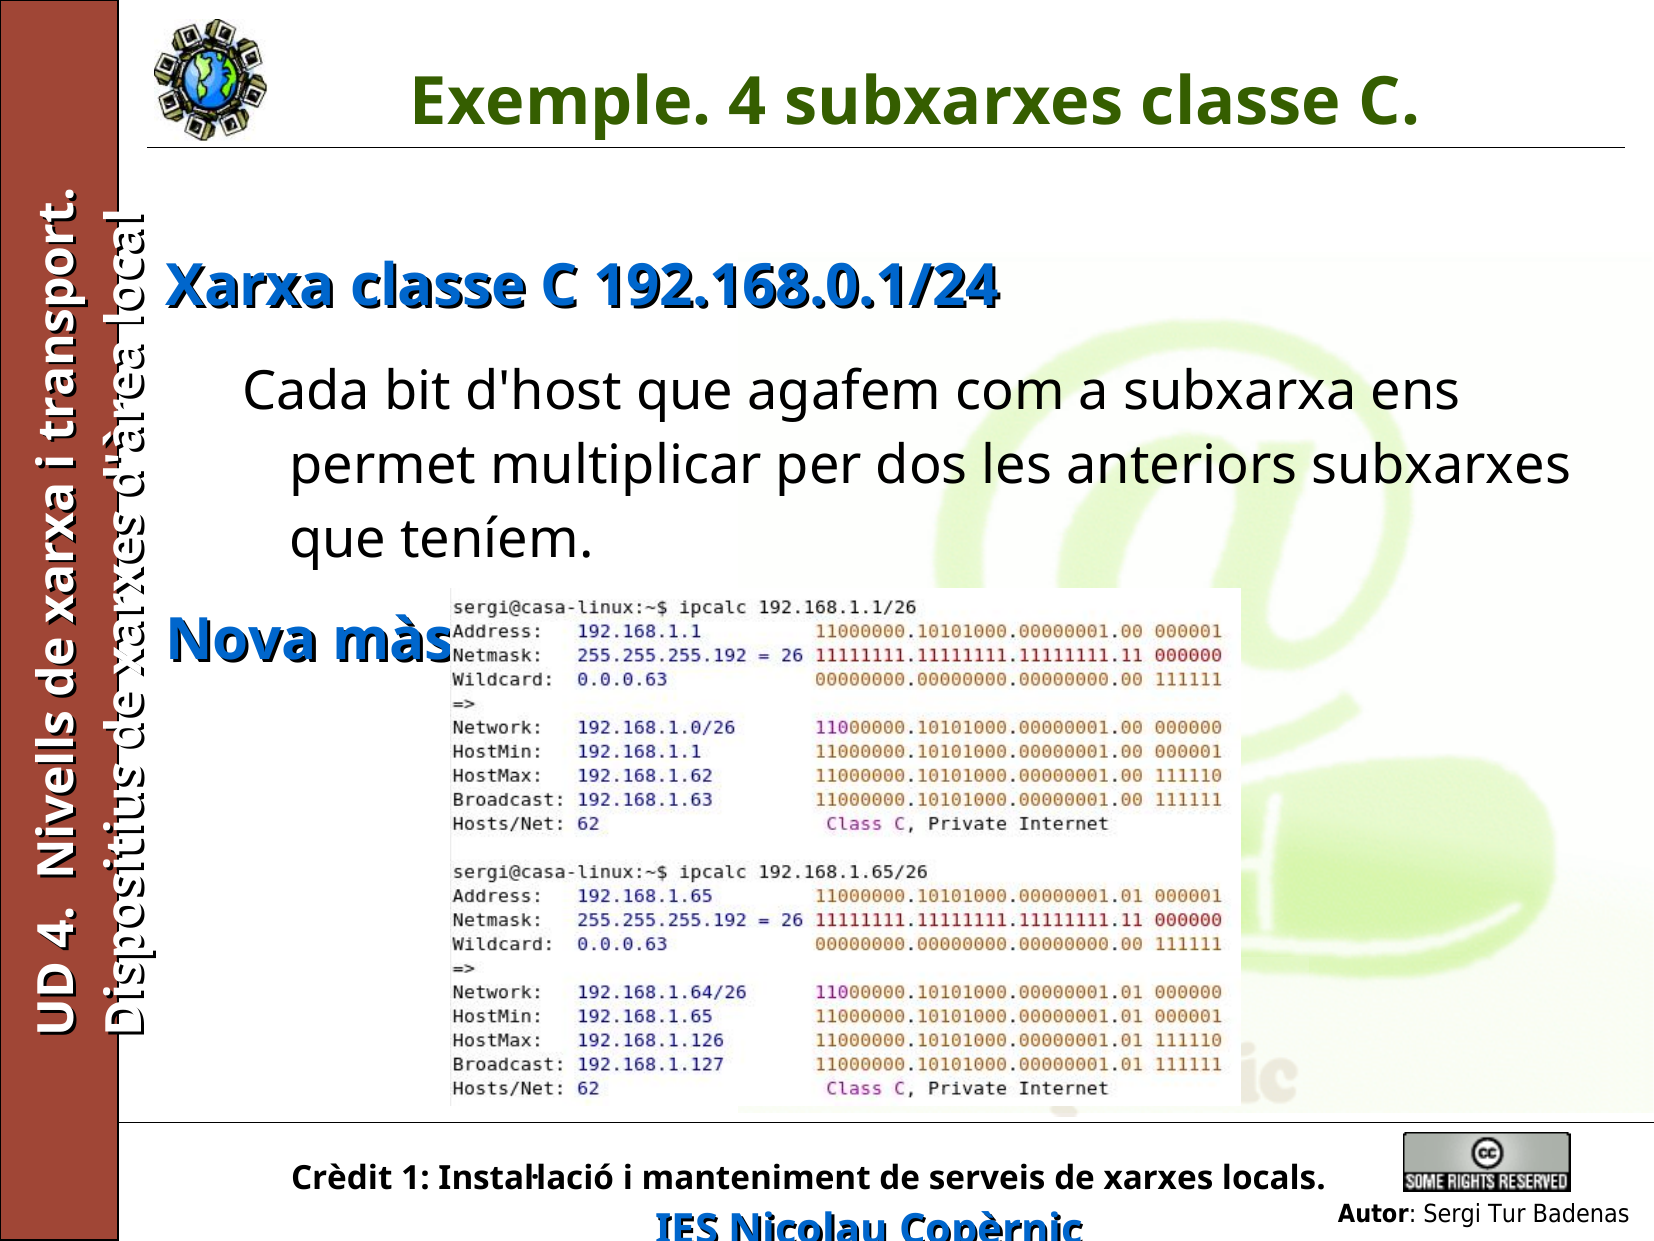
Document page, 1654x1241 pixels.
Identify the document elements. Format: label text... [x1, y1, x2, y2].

picture [450, 252, 1654, 1117]
picture [1403, 1132, 1571, 1192]
title Exemple. 4 subxarxes classe C. [171, 49, 1654, 148]
picture [154, 19, 268, 142]
list Xarxa classe C 192.168.0.1/24 Cada bit d'host que agafem com a subxarxa ens permet multiplicar per dos les anteriors subxarxes que teníem. Nova màscara 255.255.255.192/26 [147, 242, 1636, 1093]
